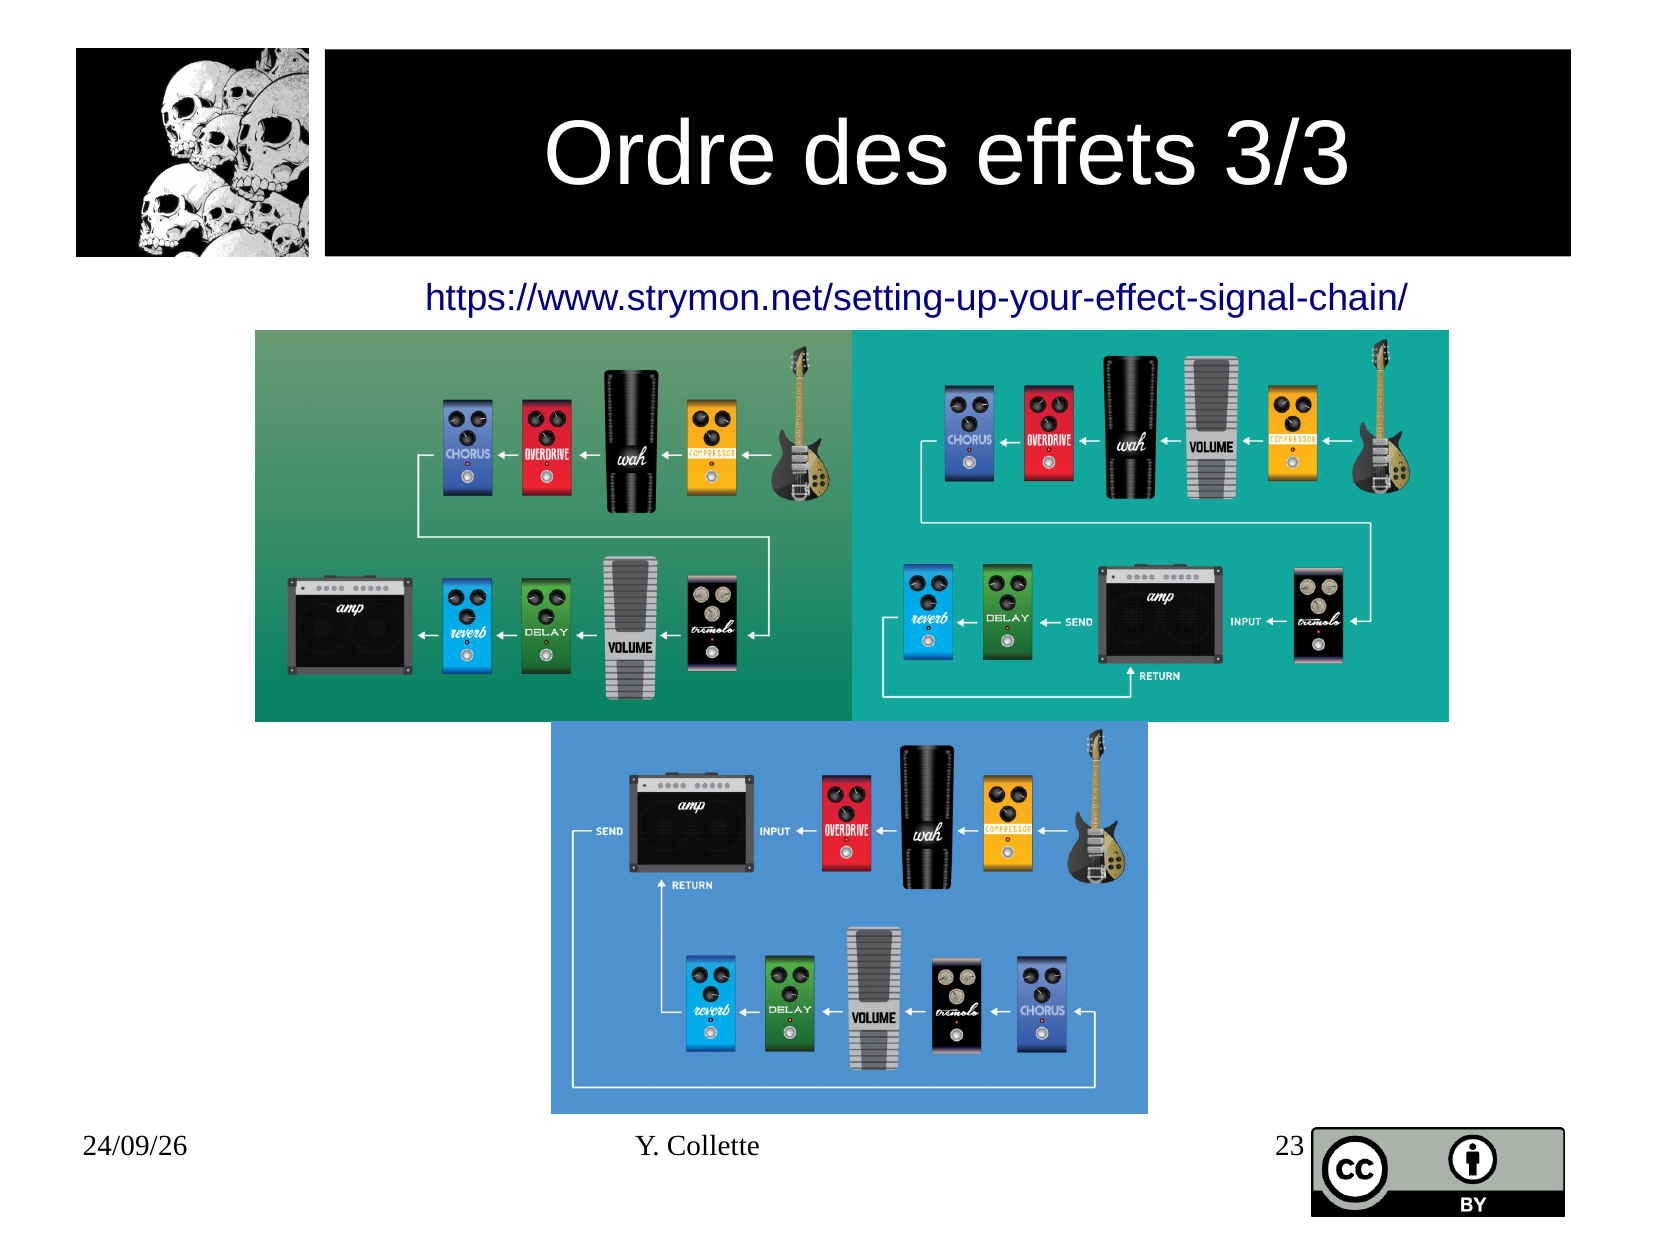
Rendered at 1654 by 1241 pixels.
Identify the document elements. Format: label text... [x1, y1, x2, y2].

title Ordre des effets 3/3 [324, 49, 1571, 257]
picture [76, 48, 309, 257]
picture [255, 330, 1449, 1114]
picture [1311, 1127, 1565, 1217]
text_box https://www.strymon.net/setting-up-your-effect-signal-chain/ [410, 269, 1424, 327]
